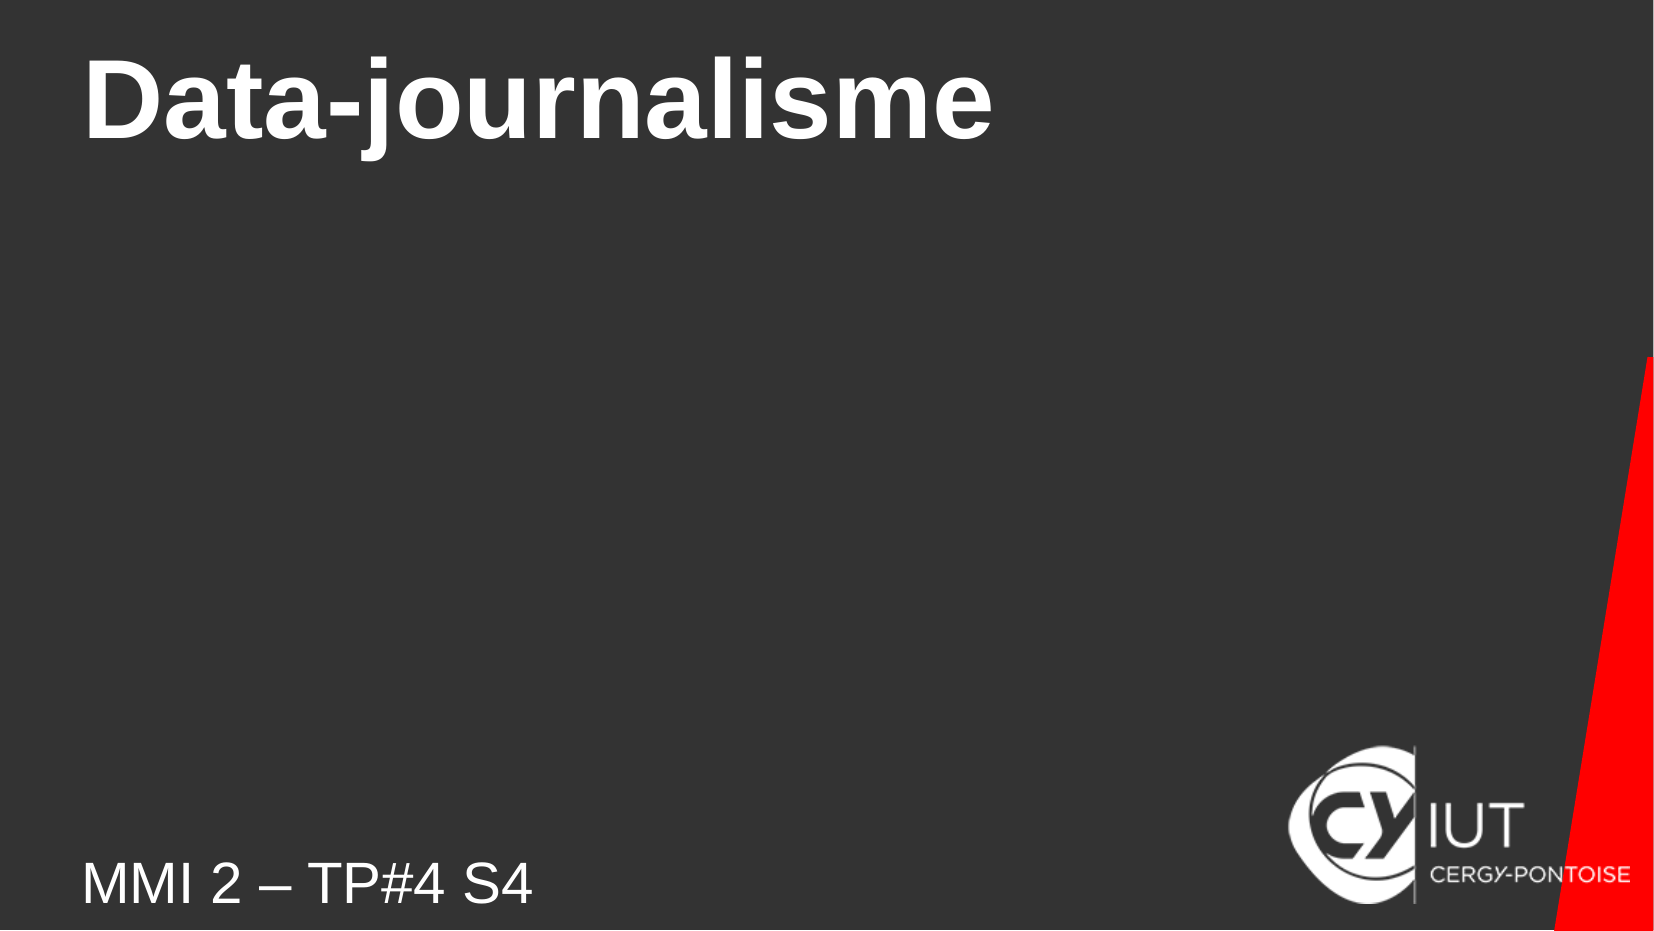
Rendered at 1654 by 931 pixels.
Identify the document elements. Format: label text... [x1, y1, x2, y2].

title Data-journalisme [82, 36, 1571, 226]
picture [1284, 744, 1630, 904]
text_box [1554, 356, 1654, 931]
title MMI 2 – TP#4 S4 [81, 805, 1134, 931]
